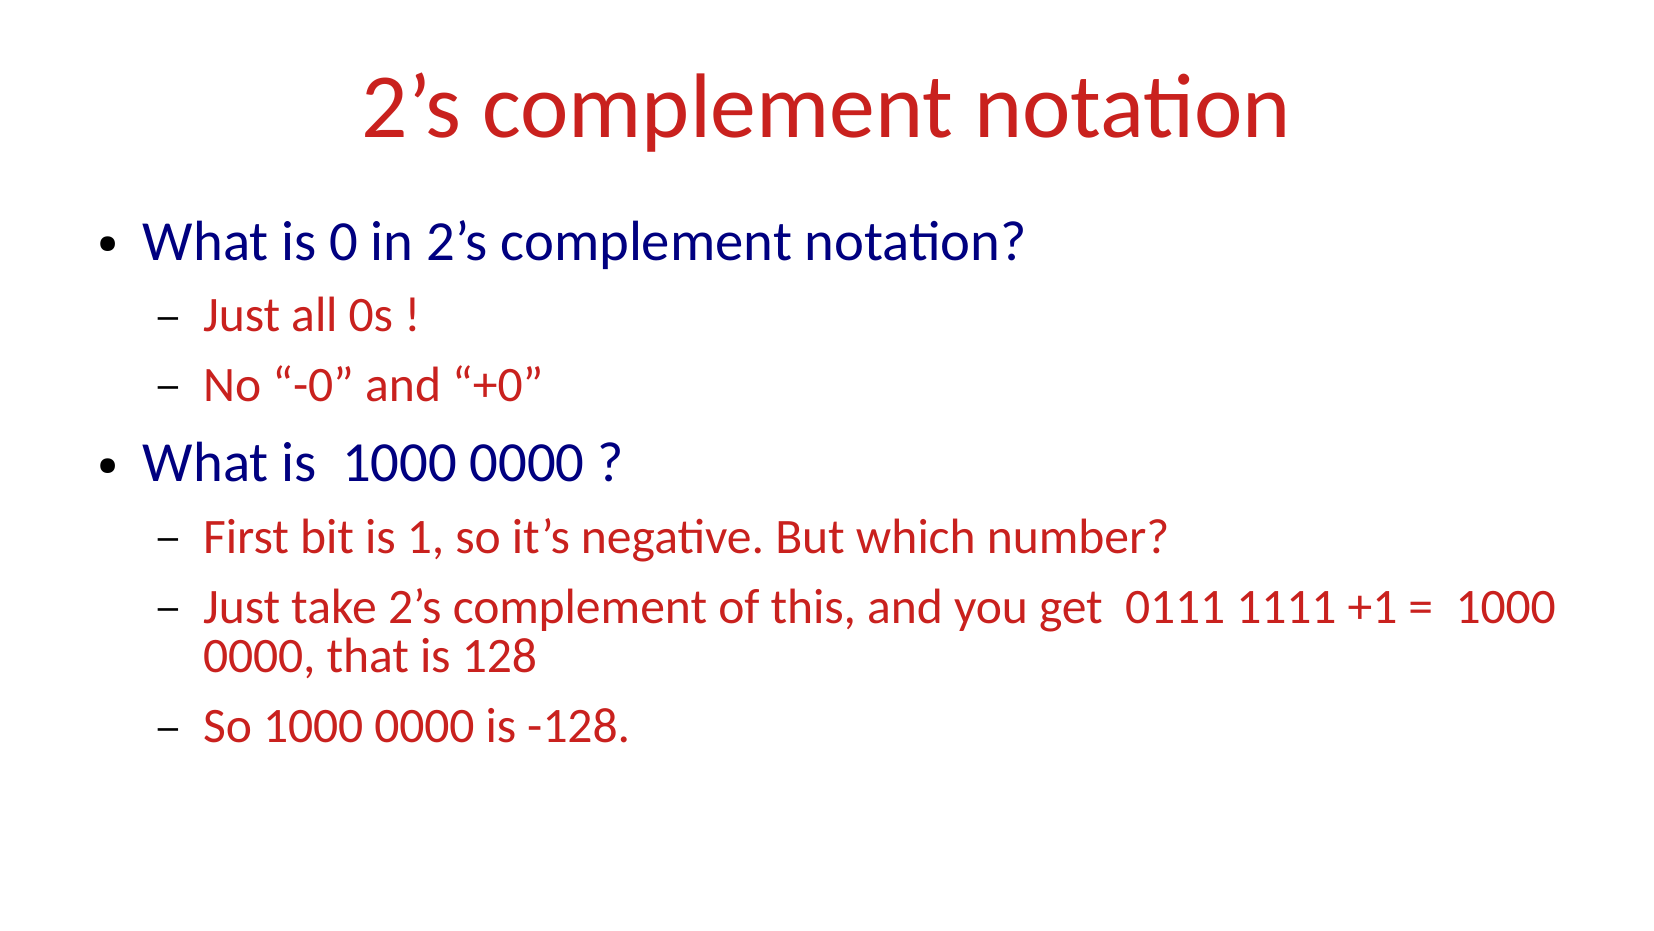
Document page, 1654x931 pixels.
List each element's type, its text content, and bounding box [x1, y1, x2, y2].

title 2’s complement notation [82, 37, 1571, 193]
list What is 0 in 2’s complement notation? Just all 0s ! No “-0” and “+0” What is 1000 0000 ? First bit is 1, so it’s negative. But which number? Just take 2’s complement of this, and you get 0111 1111 +1 = 1000 0000, that is 128 So 1000 0000 is -128. [82, 217, 1571, 758]
